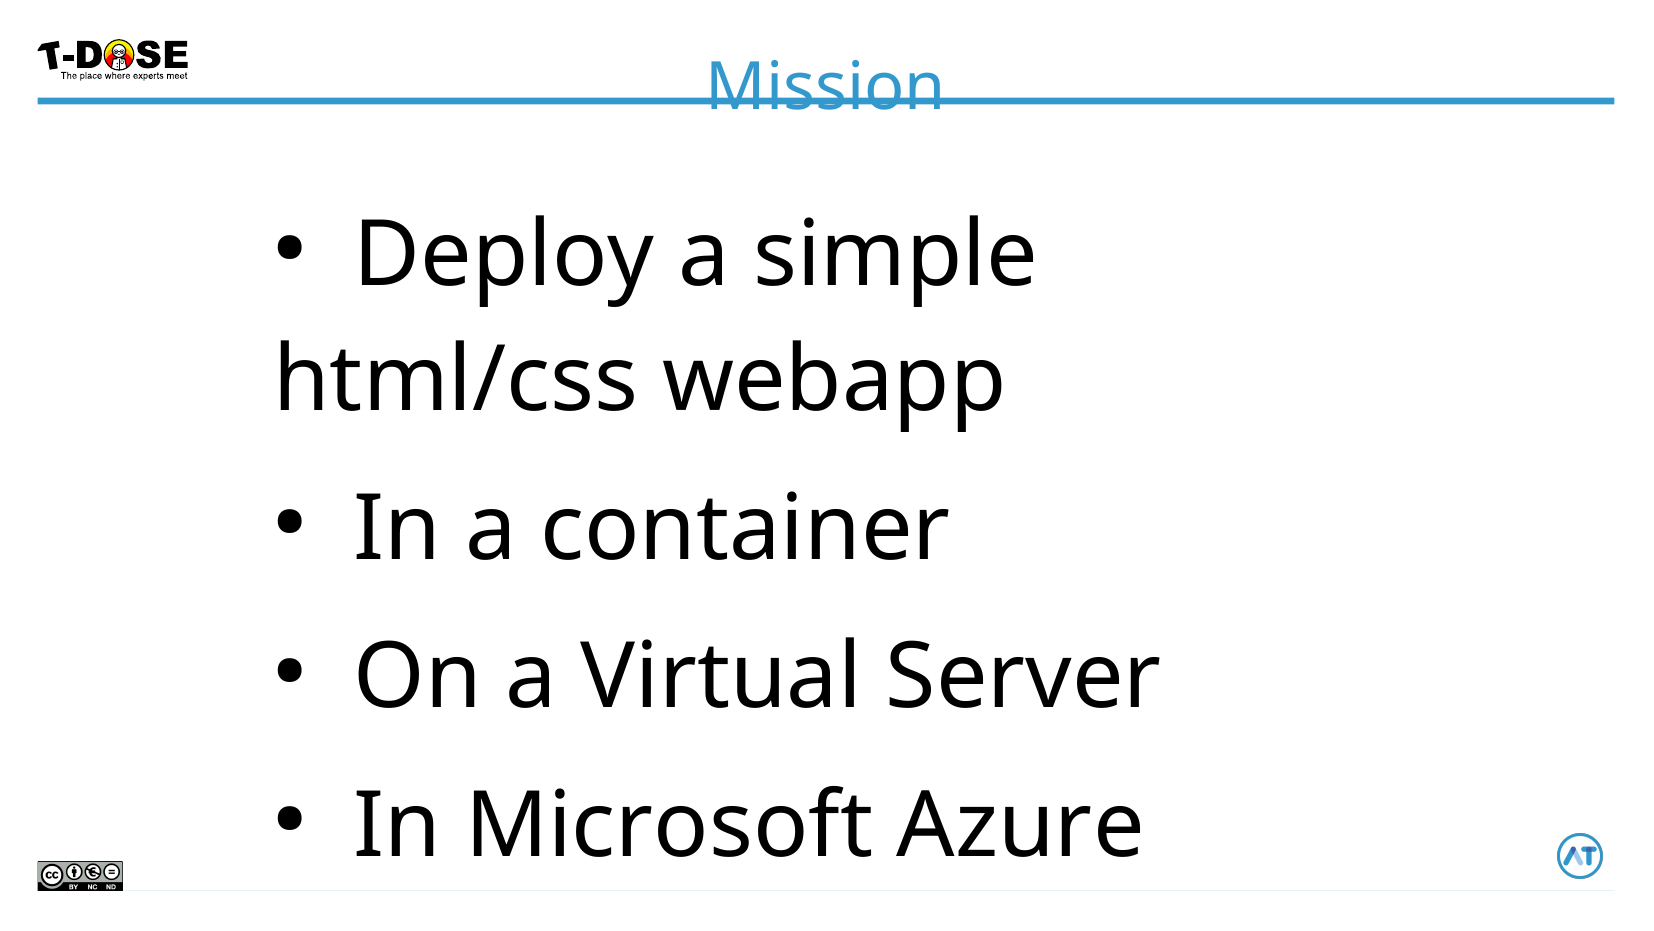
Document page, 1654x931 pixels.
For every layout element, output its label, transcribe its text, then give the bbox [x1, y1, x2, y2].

picture [37, 861, 123, 891]
text_box Deploy a simple html/css webapp In a container On a Virtual Server In Microsoft Azure [273, 187, 1379, 627]
picture [1557, 833, 1603, 879]
text_box Mission [37, 38, 1615, 106]
